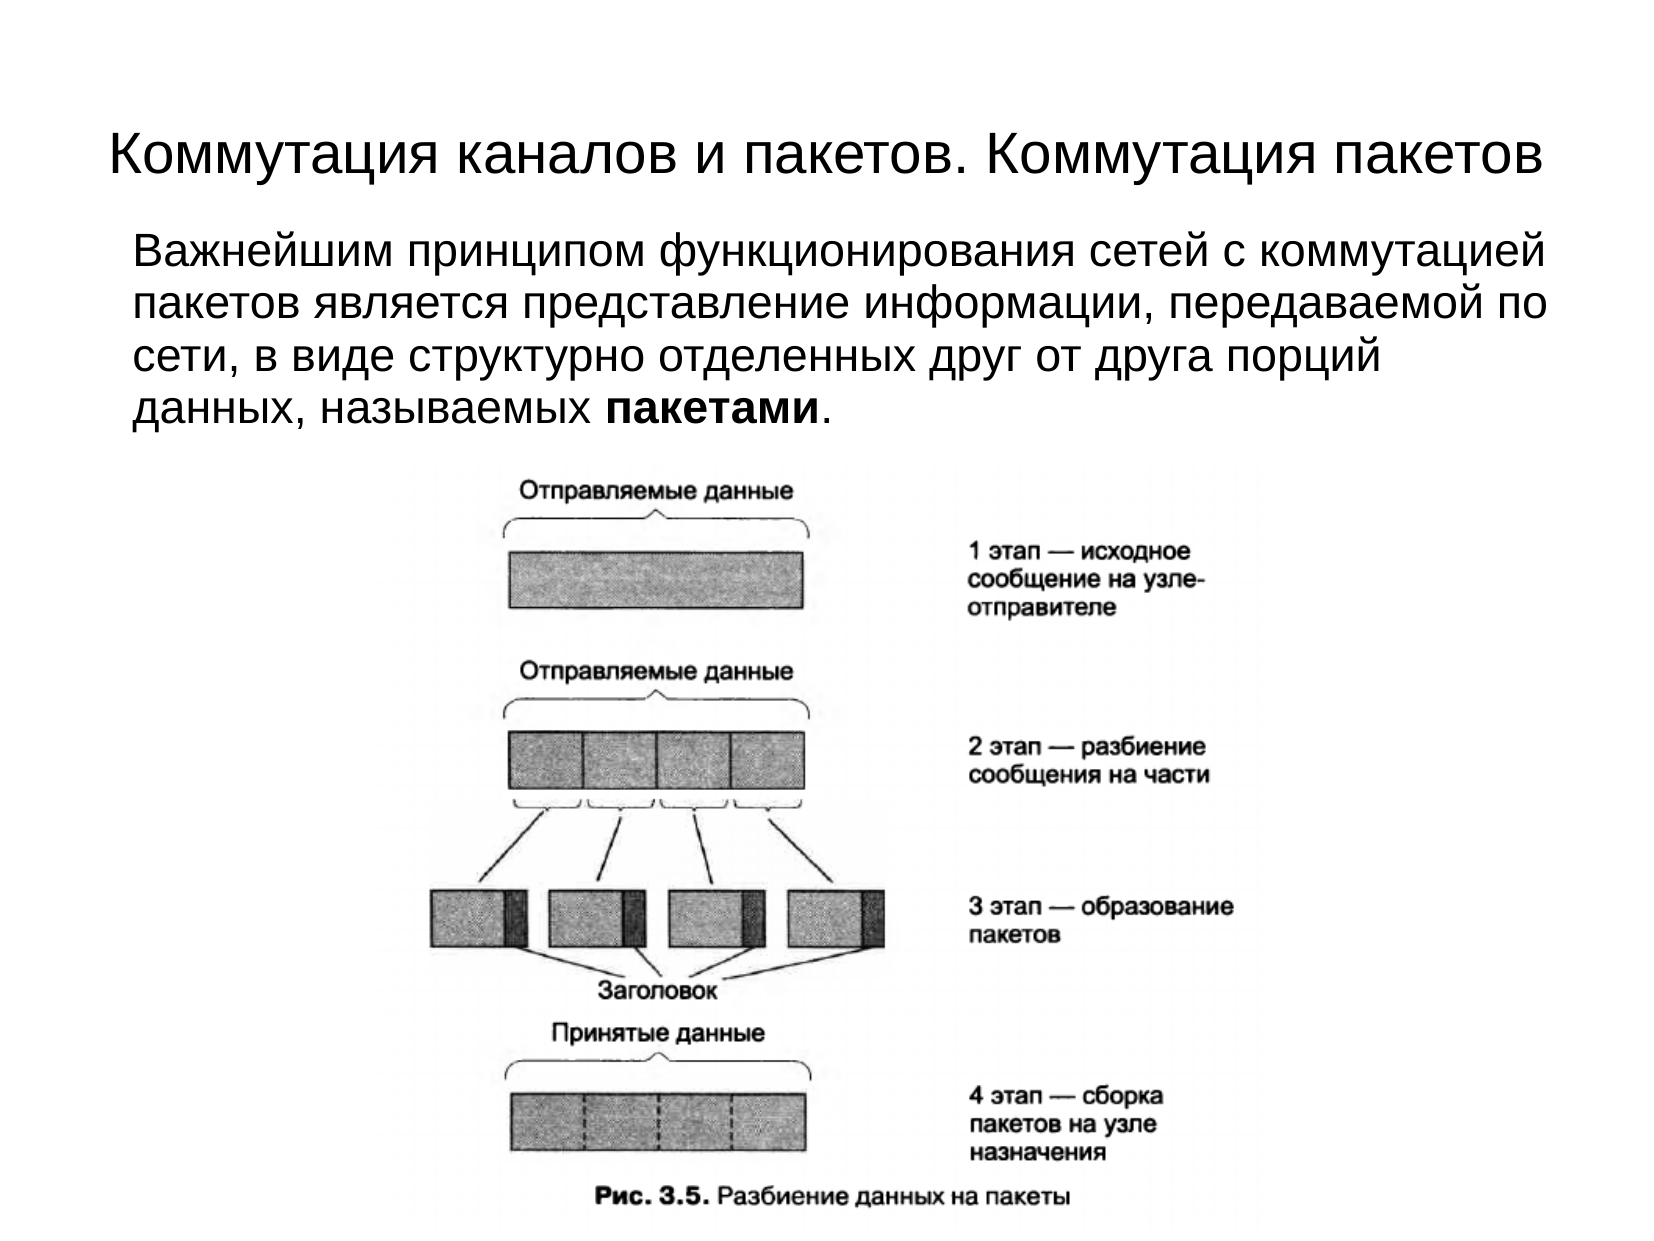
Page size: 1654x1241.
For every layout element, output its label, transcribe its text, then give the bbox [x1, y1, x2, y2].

list Важнейшим принципом функционирования сетей с коммутацией пакетов является представление информации, передаваемой по сети, в виде структурно отделенных друг от друга порций данных, называемых пакетами. [82, 224, 1571, 438]
picture [372, 460, 1270, 1231]
title Коммутация каналов и пакетов. Коммутация пакетов [82, 49, 1571, 224]
